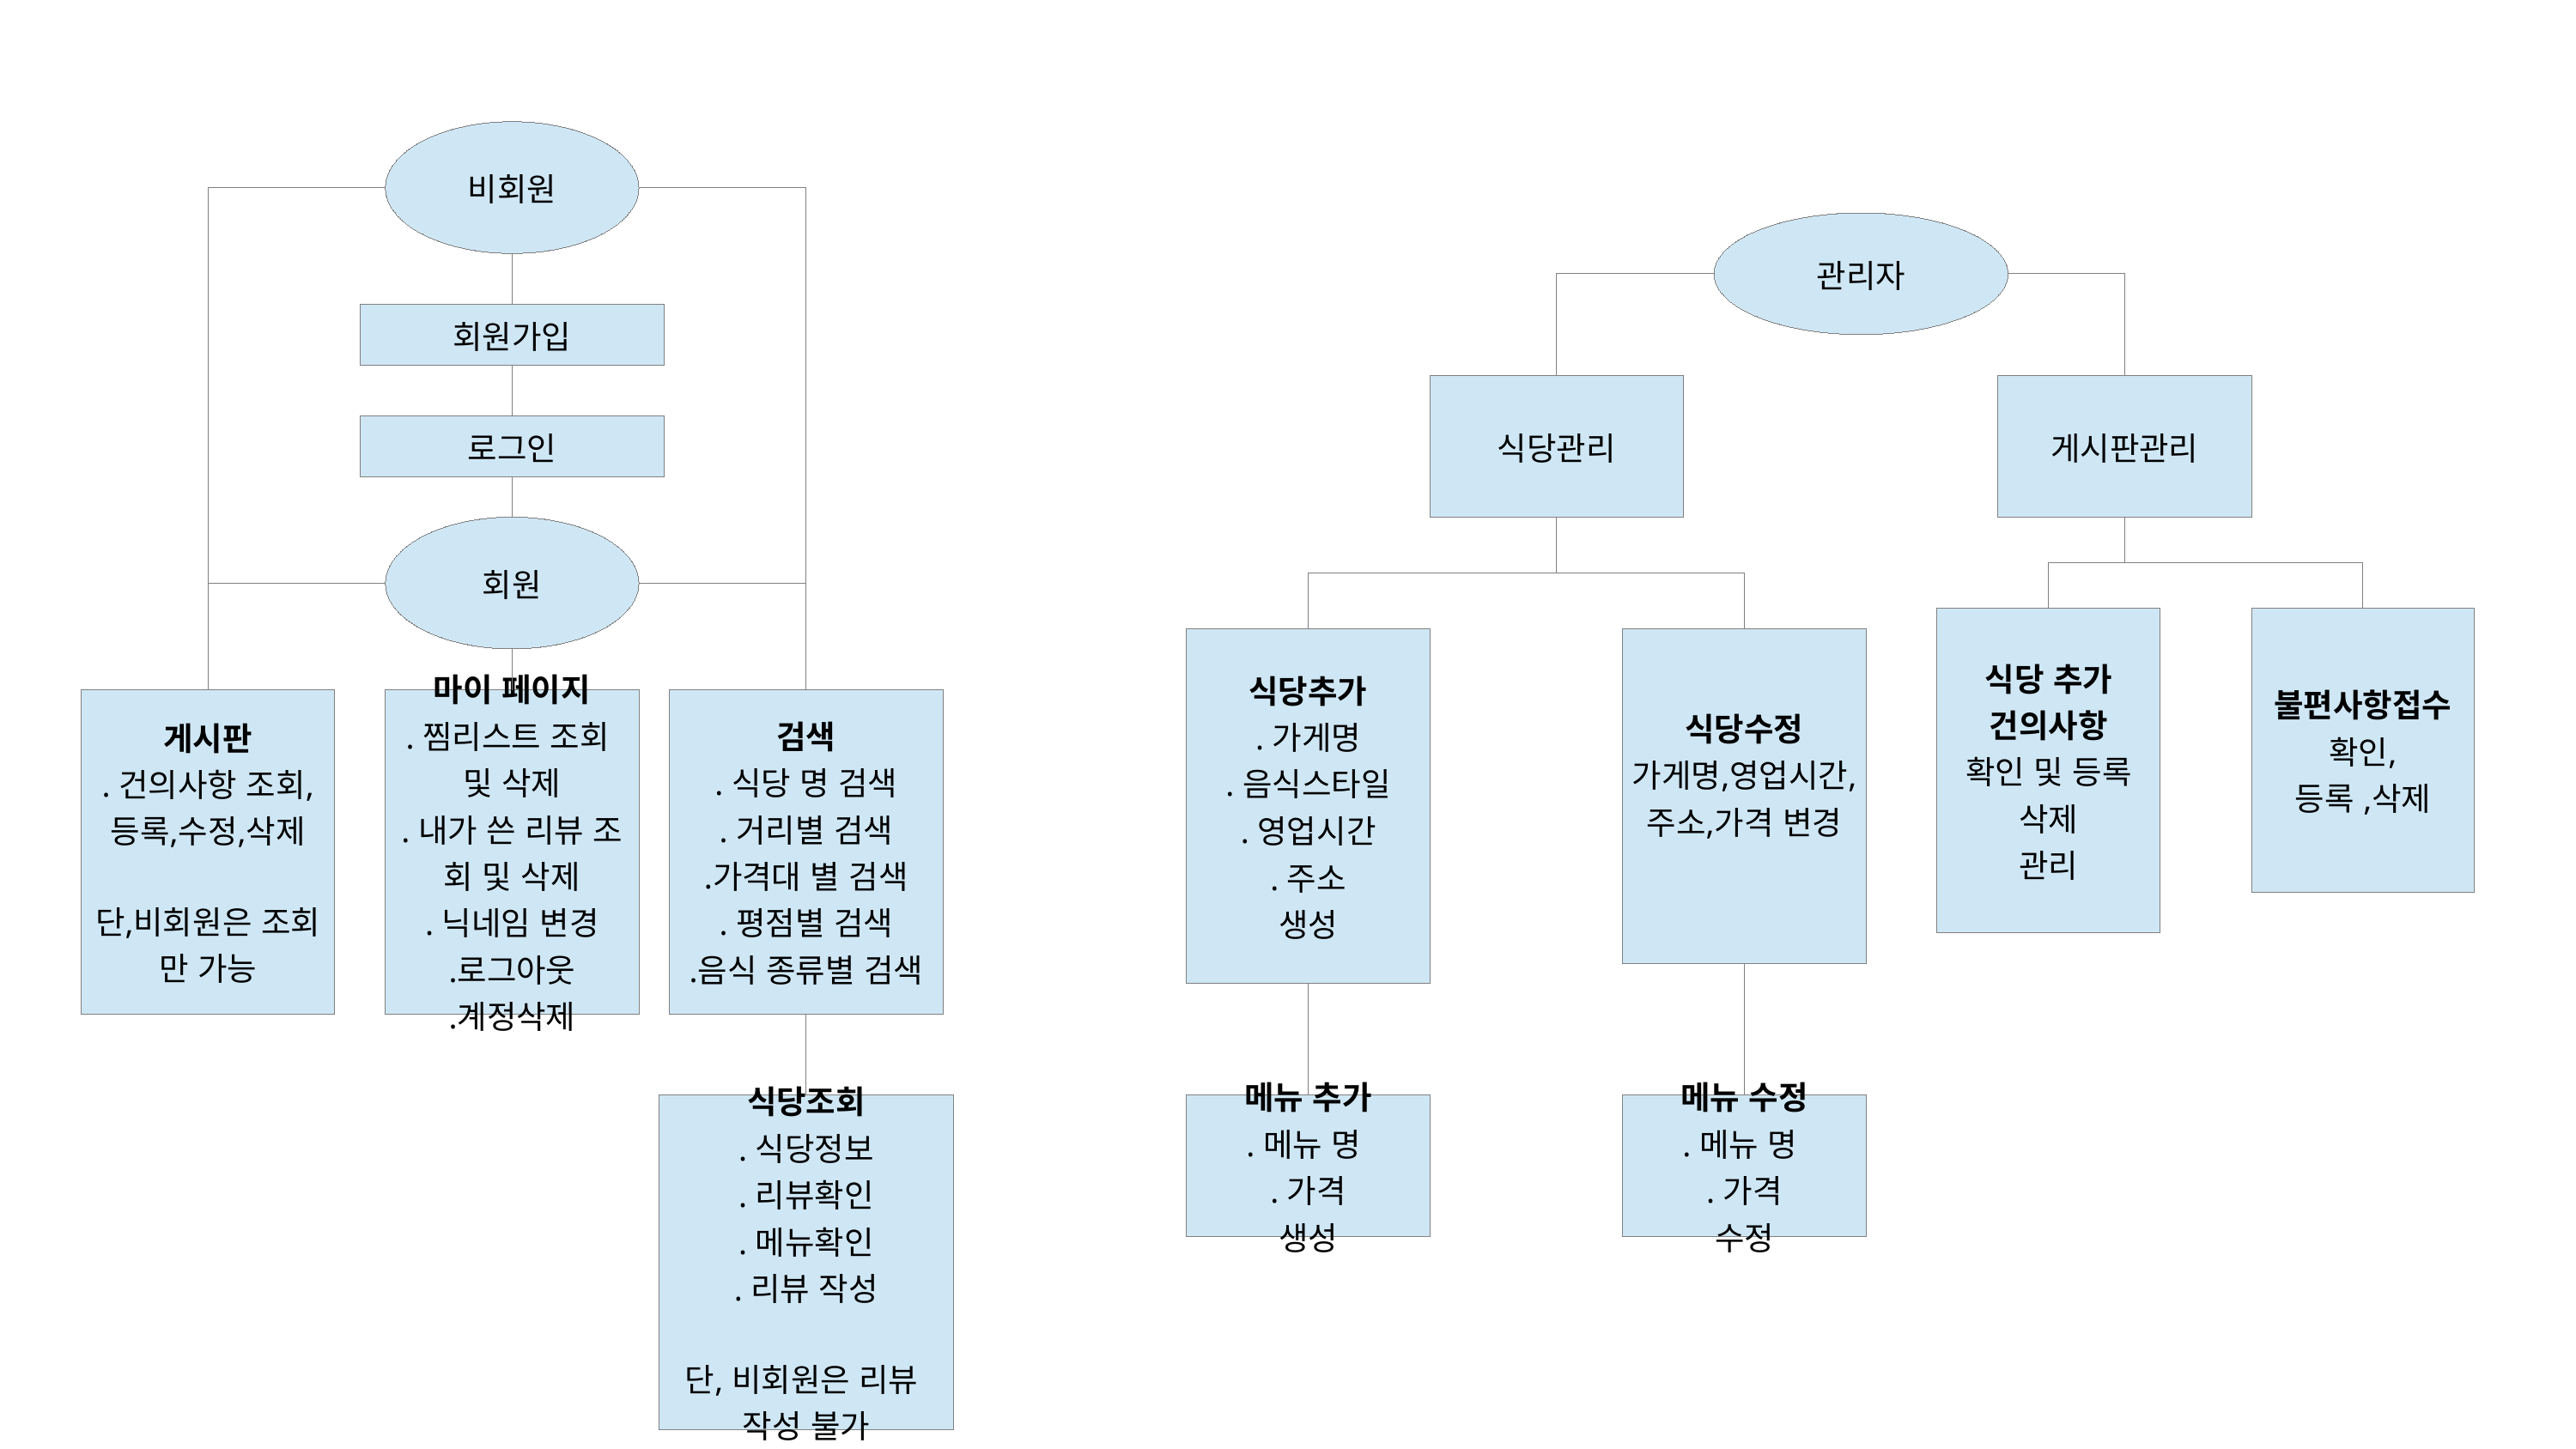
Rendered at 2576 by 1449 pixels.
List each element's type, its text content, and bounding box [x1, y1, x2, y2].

text_box 게시판관리 [1997, 375, 2252, 518]
text_box 마이 페이지 . 찜리스트 조회 및 삭제 . 내가 쓴 리뷰 조 회 및 삭제 . 닉네임 변경 .로그아웃 .계정삭제 [385, 689, 640, 1015]
text_box 비회원 [385, 121, 640, 254]
text_box 메뉴 추가 . 메뉴 명 . 가격 생성 [1186, 1094, 1431, 1237]
text_box 식당 추가 건의사항 확인 및 등록 삭제 관리 [1936, 608, 2160, 933]
text_box 식당관리 [1430, 375, 1684, 518]
text_box 회원가입 [361, 304, 665, 366]
text_box 게시판 . 건의사항 조회, 등록,수정,삭제 단,비회원은 조회 만 가능 [81, 689, 335, 1015]
text_box 식당수정 가게명,영업시간, 주소,가격 변경 [1622, 628, 1867, 964]
text_box 불편사항접수 확인, 등록 ,삭제 [2251, 608, 2475, 893]
text_box 메뉴 수정 . 메뉴 명 . 가격 수정 [1622, 1094, 1867, 1237]
text_box 회원 [385, 517, 640, 649]
text_box 식당추가 . 가게명 . 음식스타일 . 영업시간 . 주소 생성 [1186, 628, 1431, 984]
text_box 검색 . 식당 명 검색 . 거리별 검색 .가격대 별 검색 . 평점별 검색 .음식 종류별 검색 [669, 689, 944, 1015]
text_box 로그인 [361, 415, 665, 477]
text_box 식당조회 . 식당정보 . 리뷰확인 . 메뉴확인 . 리뷰 작성 단, 비회원은 리뷰 작성 불가 [659, 1094, 954, 1430]
text_box 관리자 [1714, 213, 2008, 335]
